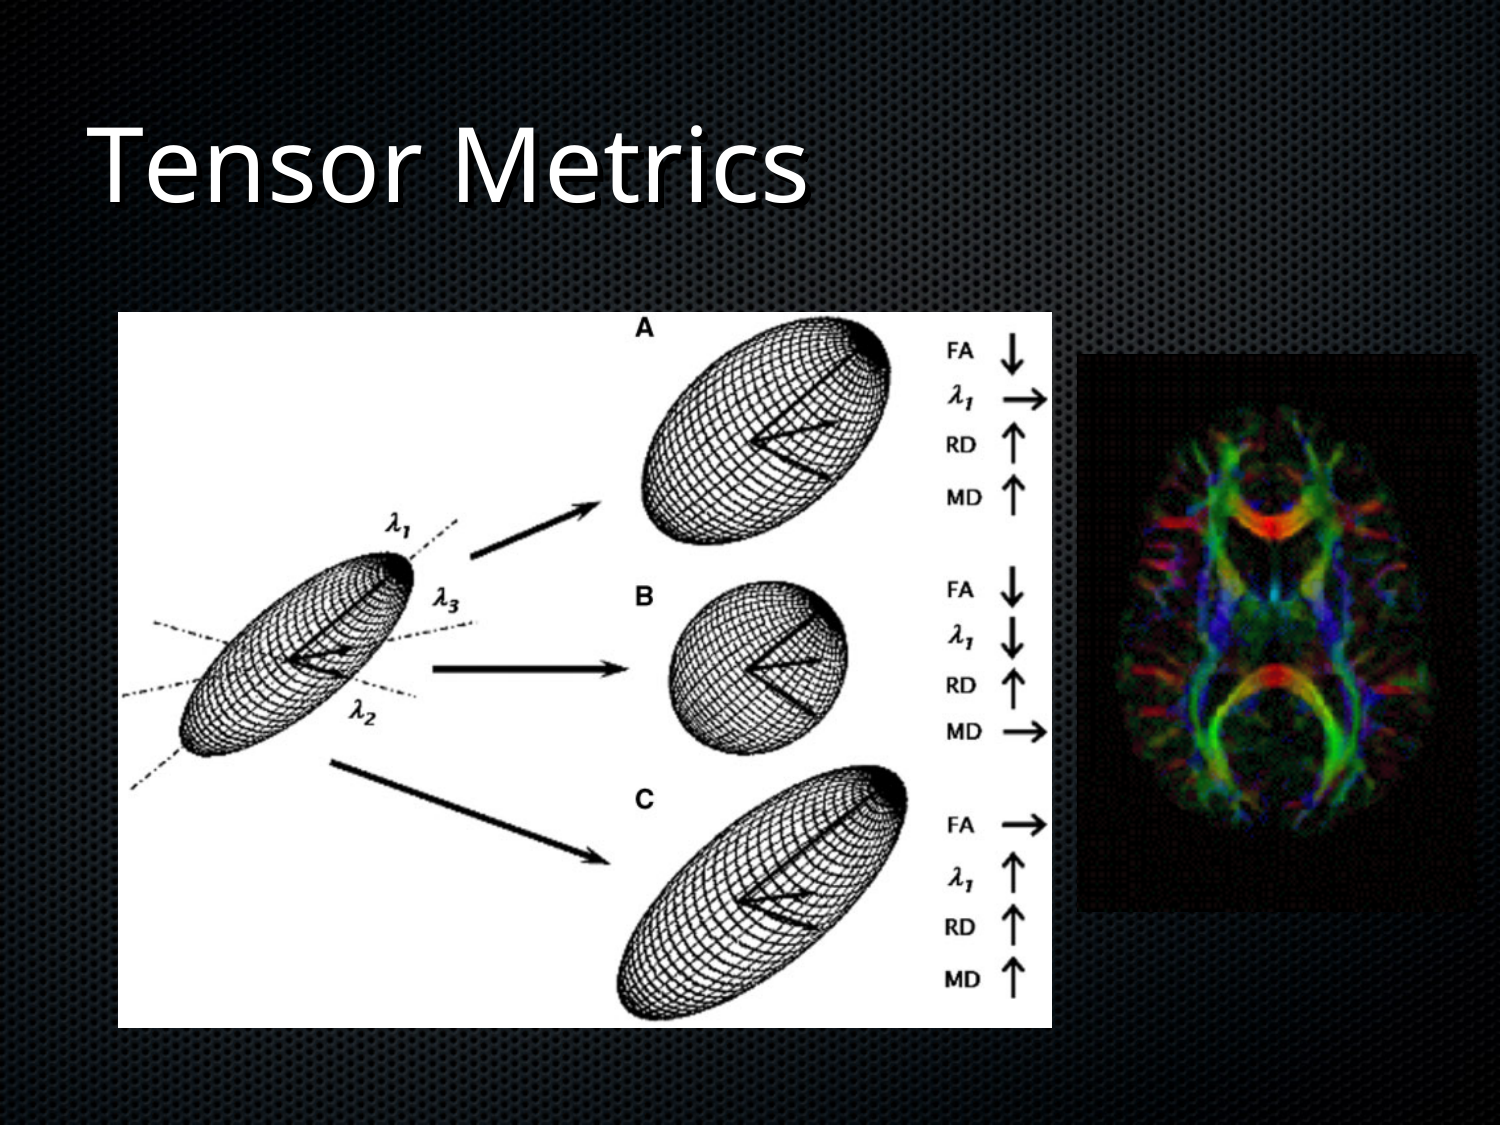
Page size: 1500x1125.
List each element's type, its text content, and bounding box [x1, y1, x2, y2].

title Tensor Metrics [77, 82, 1382, 232]
picture [0, 0, 1500, 1125]
